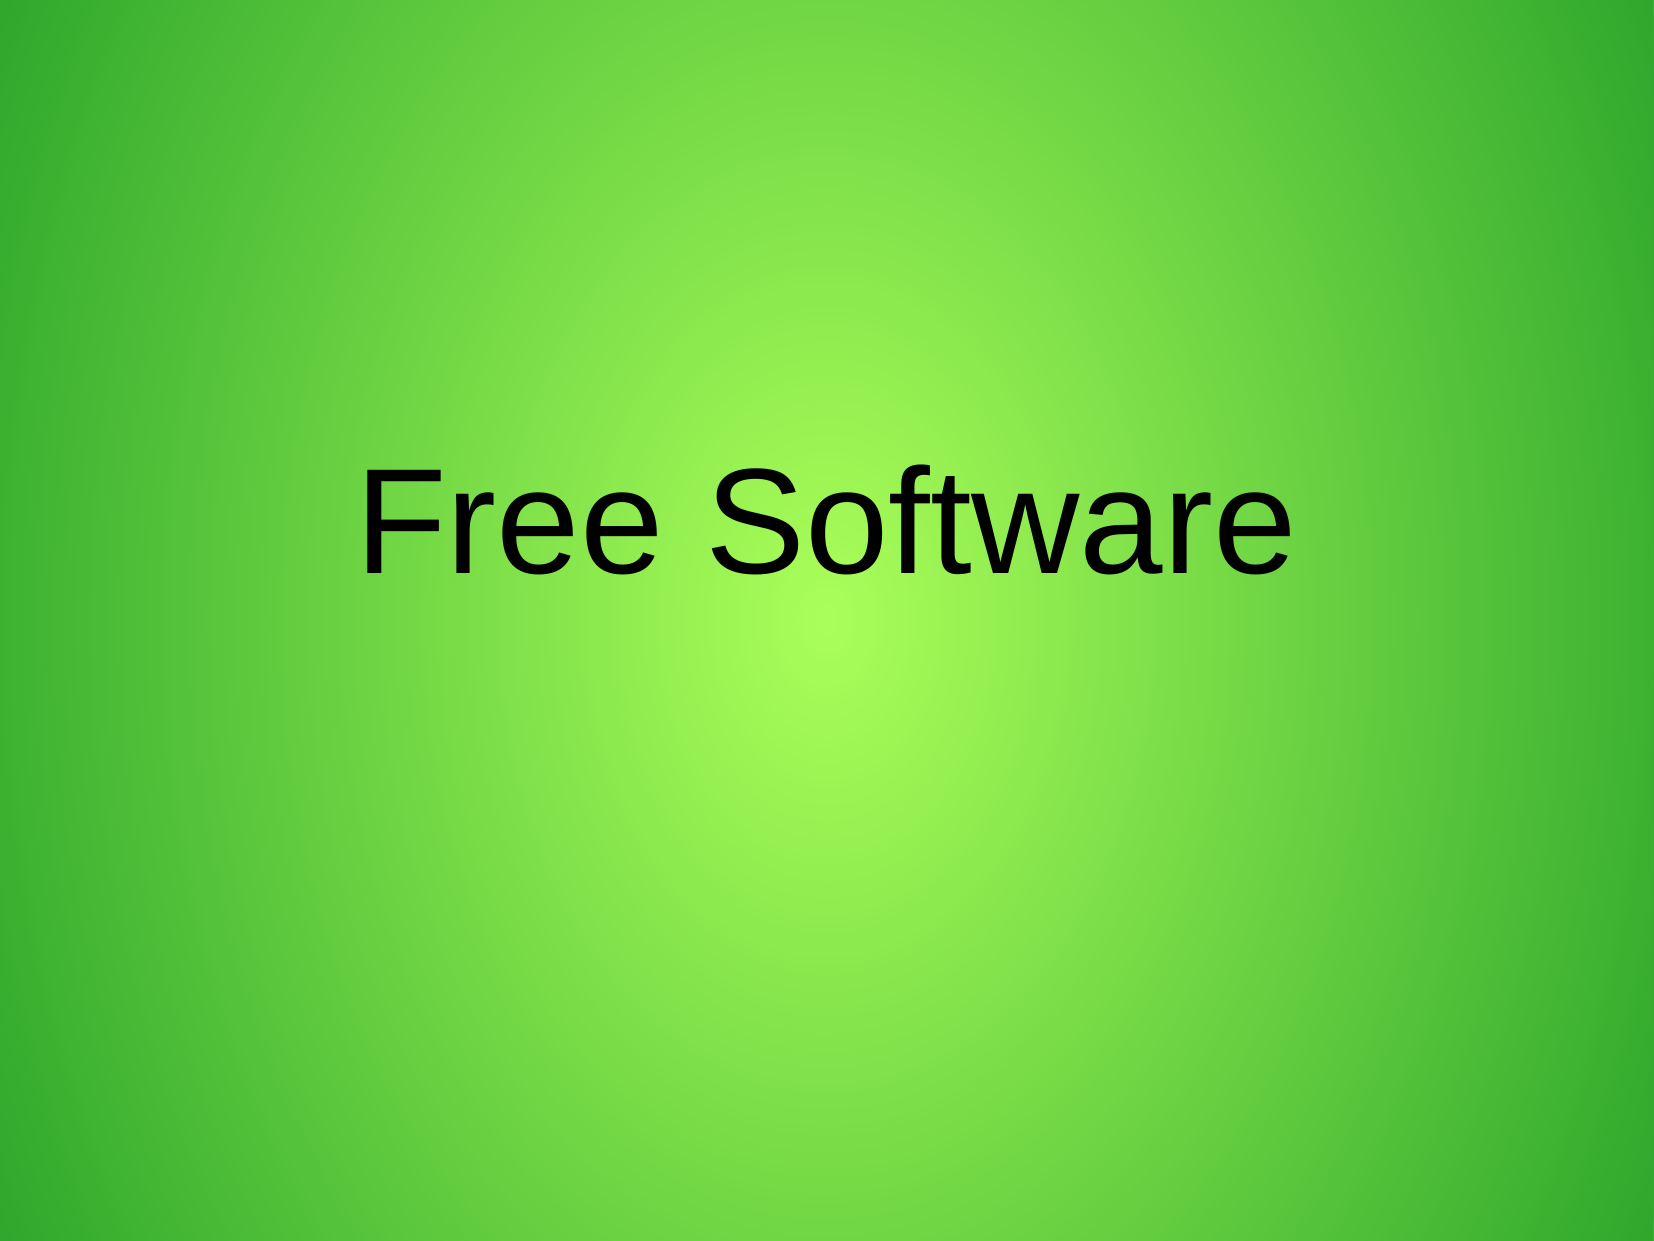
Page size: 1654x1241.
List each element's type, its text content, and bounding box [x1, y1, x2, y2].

subtitle Free Software [82, 47, 1571, 997]
